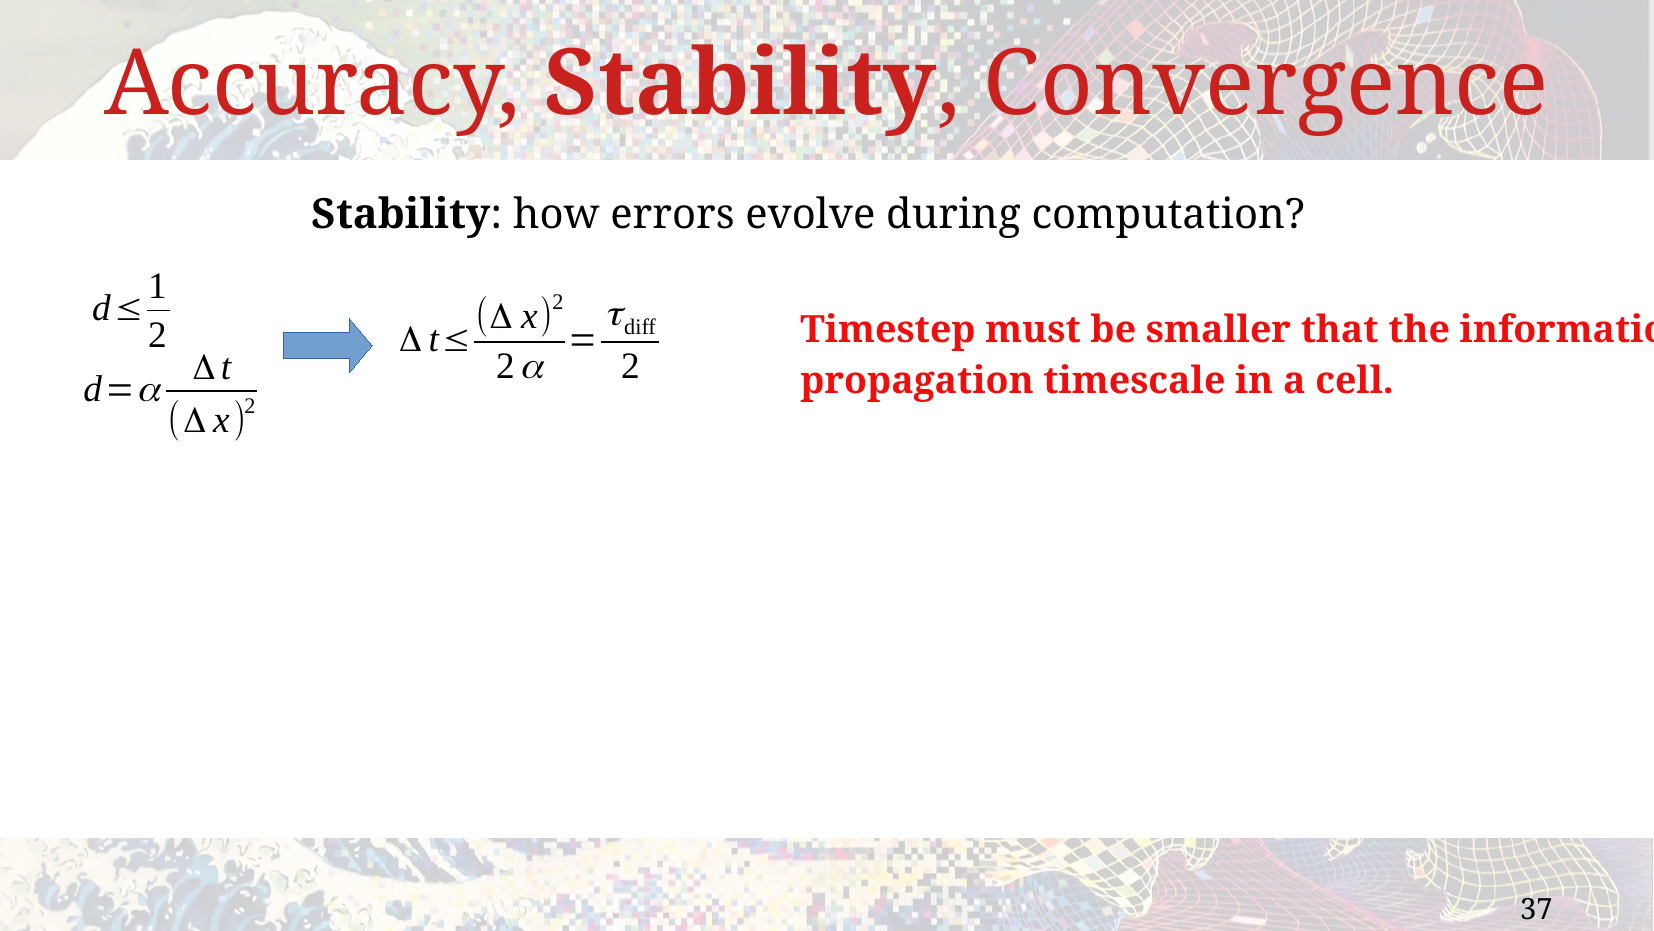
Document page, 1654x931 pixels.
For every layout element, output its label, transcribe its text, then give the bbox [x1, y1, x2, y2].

chart [392, 289, 667, 387]
text_box [283, 318, 373, 373]
title Accuracy, Stability, Convergence [0, 33, 1654, 126]
text_box Stability: how errors evolve during computation? [389, 175, 1228, 266]
text_box Timestep must be smaller that the information propagation timescale in a cell. [785, 295, 1565, 386]
chart [77, 265, 266, 443]
